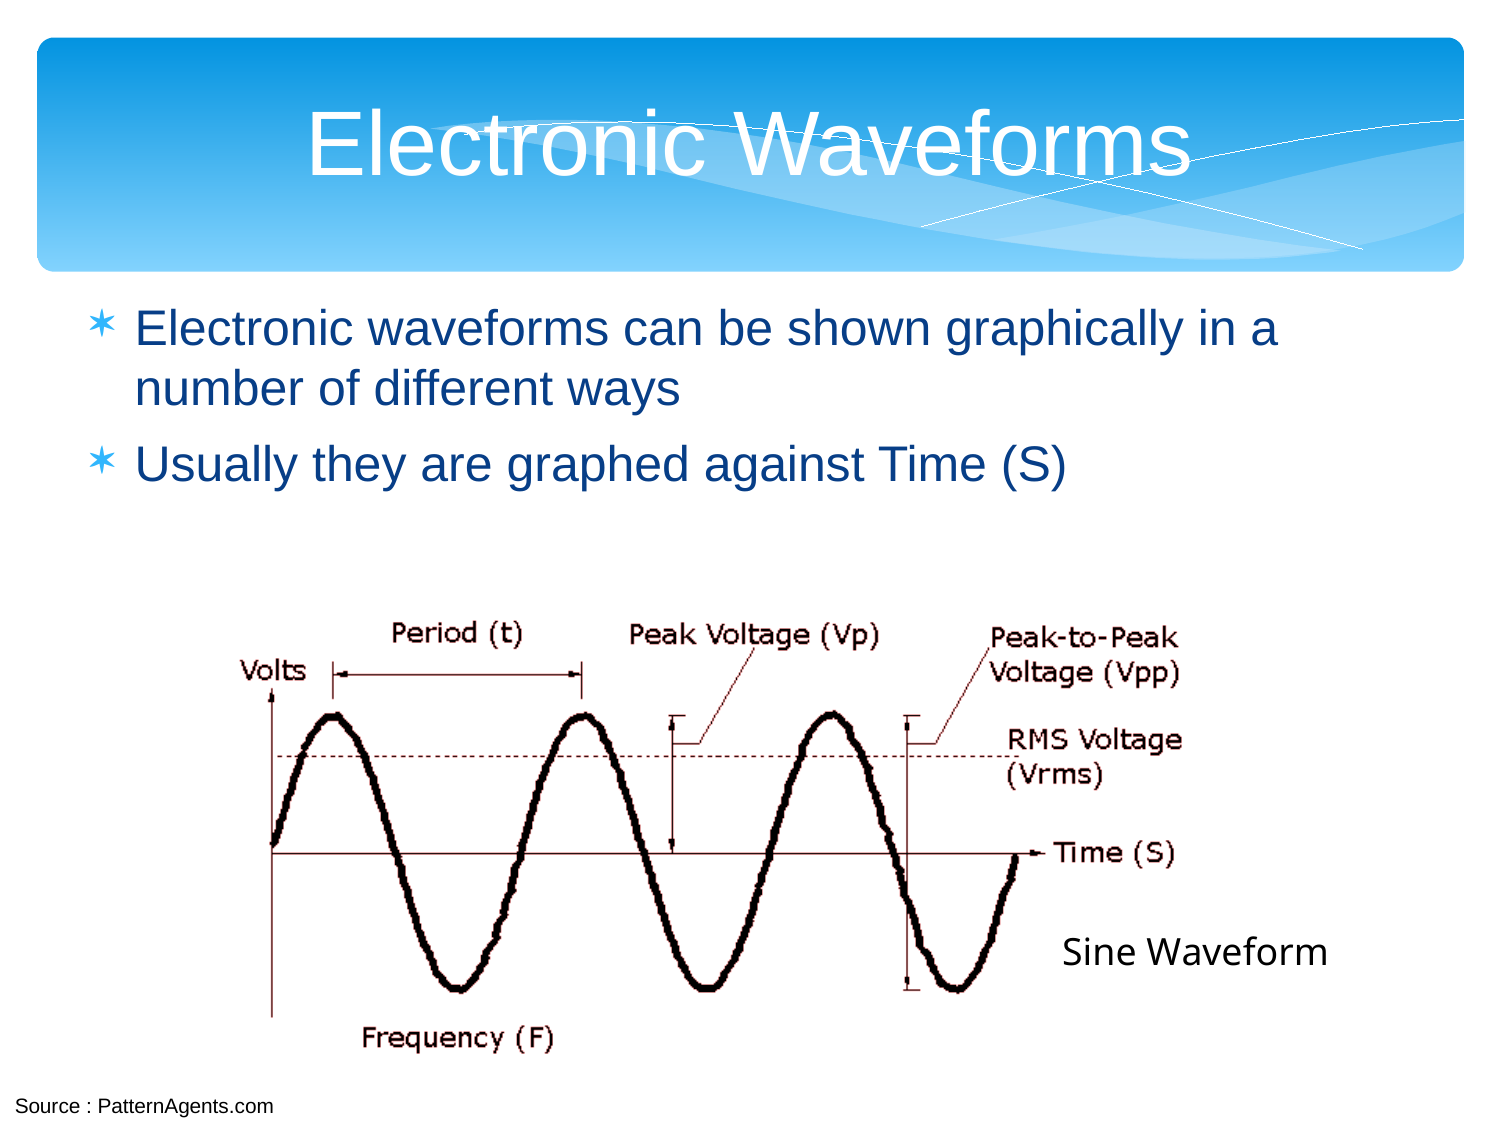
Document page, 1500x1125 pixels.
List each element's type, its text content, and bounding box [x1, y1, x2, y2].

text_box Source : PatternAgents.com [0, 1084, 301, 1125]
text_box Sine Waveform [1047, 919, 1345, 981]
picture [237, 599, 1210, 1079]
title Electronic Waveforms [75, 45, 1426, 233]
list Electronic waveforms can be shown graphically in a number of different ways Usually they are graphed against Time (S) [75, 287, 1426, 1075]
